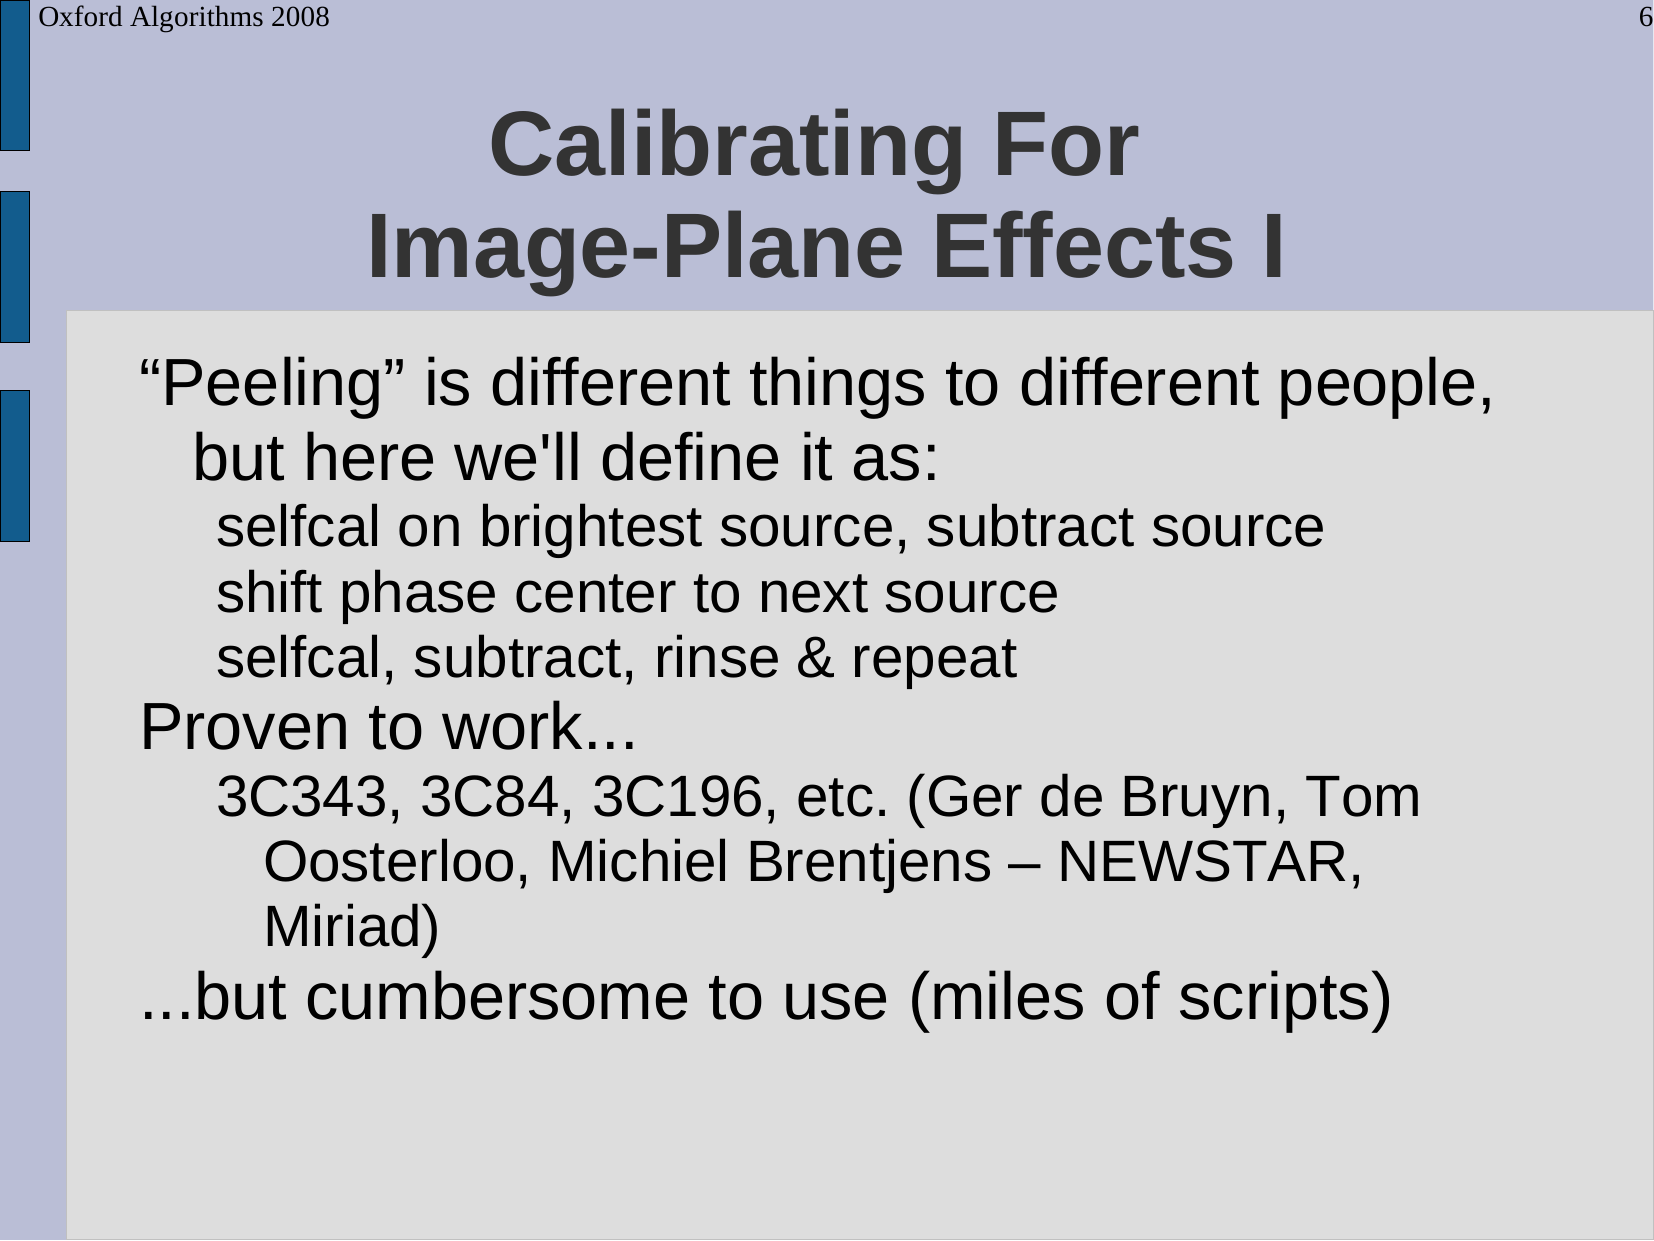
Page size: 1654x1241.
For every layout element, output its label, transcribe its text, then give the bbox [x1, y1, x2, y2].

list “Peeling” is different things to different people, but here we'll define it as: selfcal on brightest source, subtract source shift phase center to next source selfcal, subtract, rinse & repeat Proven to work... 3C343, 3C84, 3C196, etc. (Ger de Bruyn, Tom Oosterloo, Michiel Brentjens – NEWSTAR, Miriad) ...but cumbersome to use (miles of scripts) [121, 344, 1534, 1127]
title Calibrating For Image-Plane Effects I [121, 87, 1534, 302]
